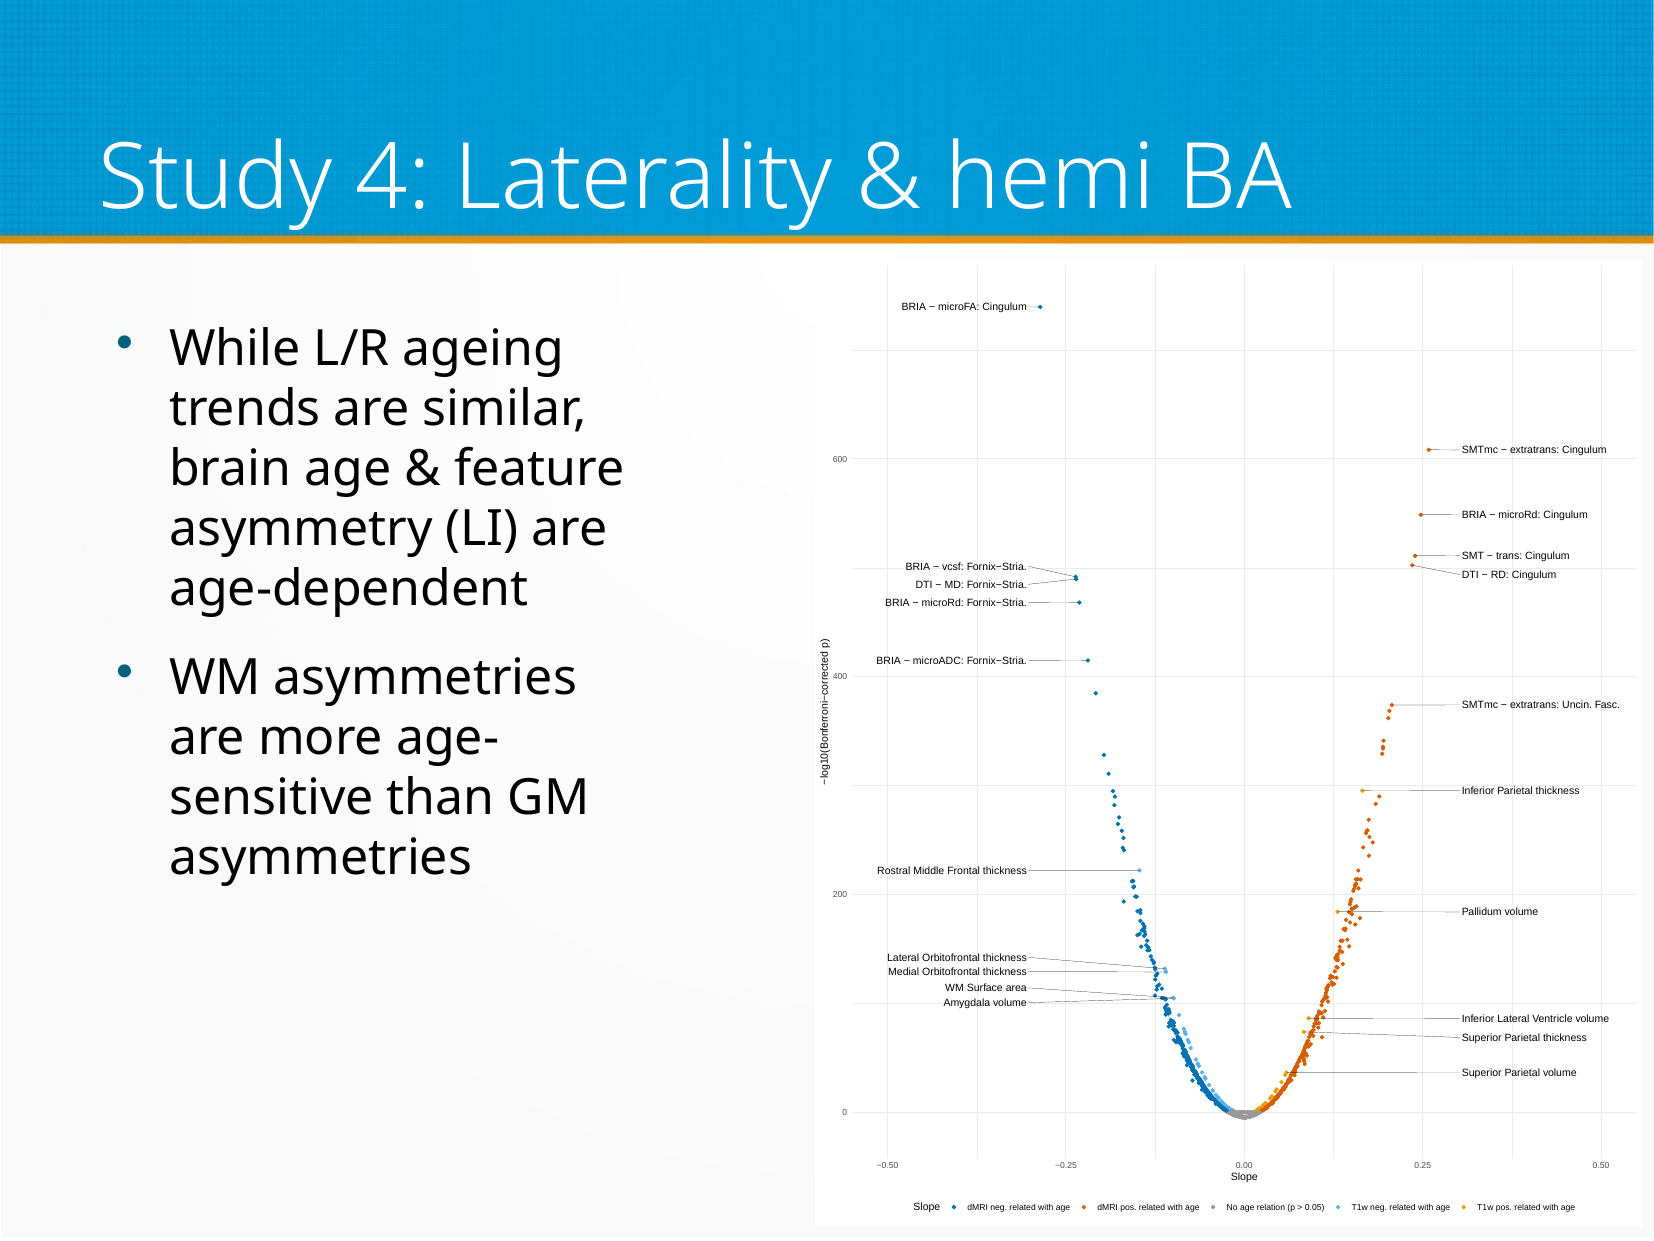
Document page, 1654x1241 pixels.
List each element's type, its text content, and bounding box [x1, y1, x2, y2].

list While L/R ageing trends are similar, brain age & feature asymmetry (LI) are age-dependent WM asymmetries are more age-sensitive than GM asymmetries [98, 315, 650, 1241]
title Study 4: Laterality & hemi BA [98, 19, 1654, 227]
picture [0, 233, 1654, 1241]
